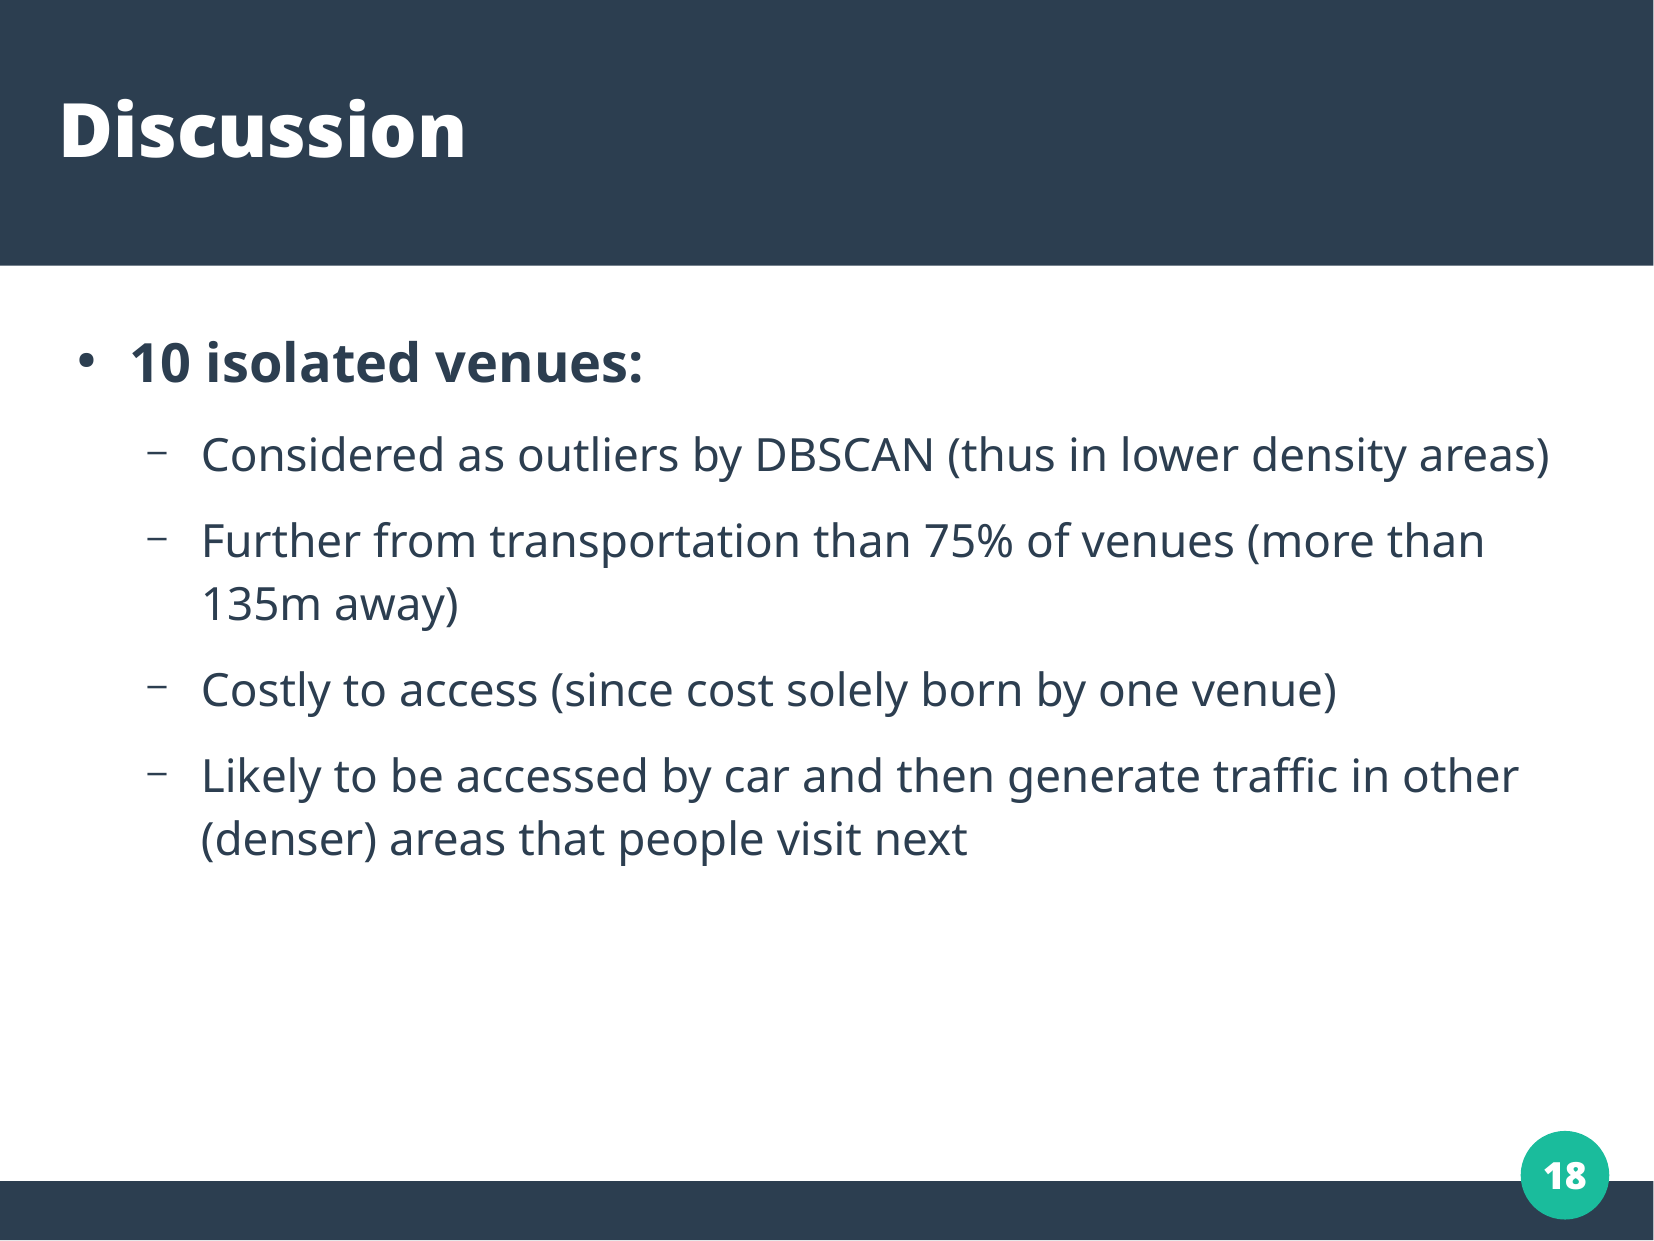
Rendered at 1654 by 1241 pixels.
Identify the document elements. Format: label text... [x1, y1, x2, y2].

title Discussion [59, 49, 1595, 207]
list 10 isolated venues: Considered as outliers by DBSCAN (thus in lower density areas) Further from transportation than 75% of venues (more than 135m away) Costly to access (since cost solely born by one venue) Likely to be accessed by car and then generate traffic in other (denser) areas that people visit next [59, 324, 1595, 1152]
